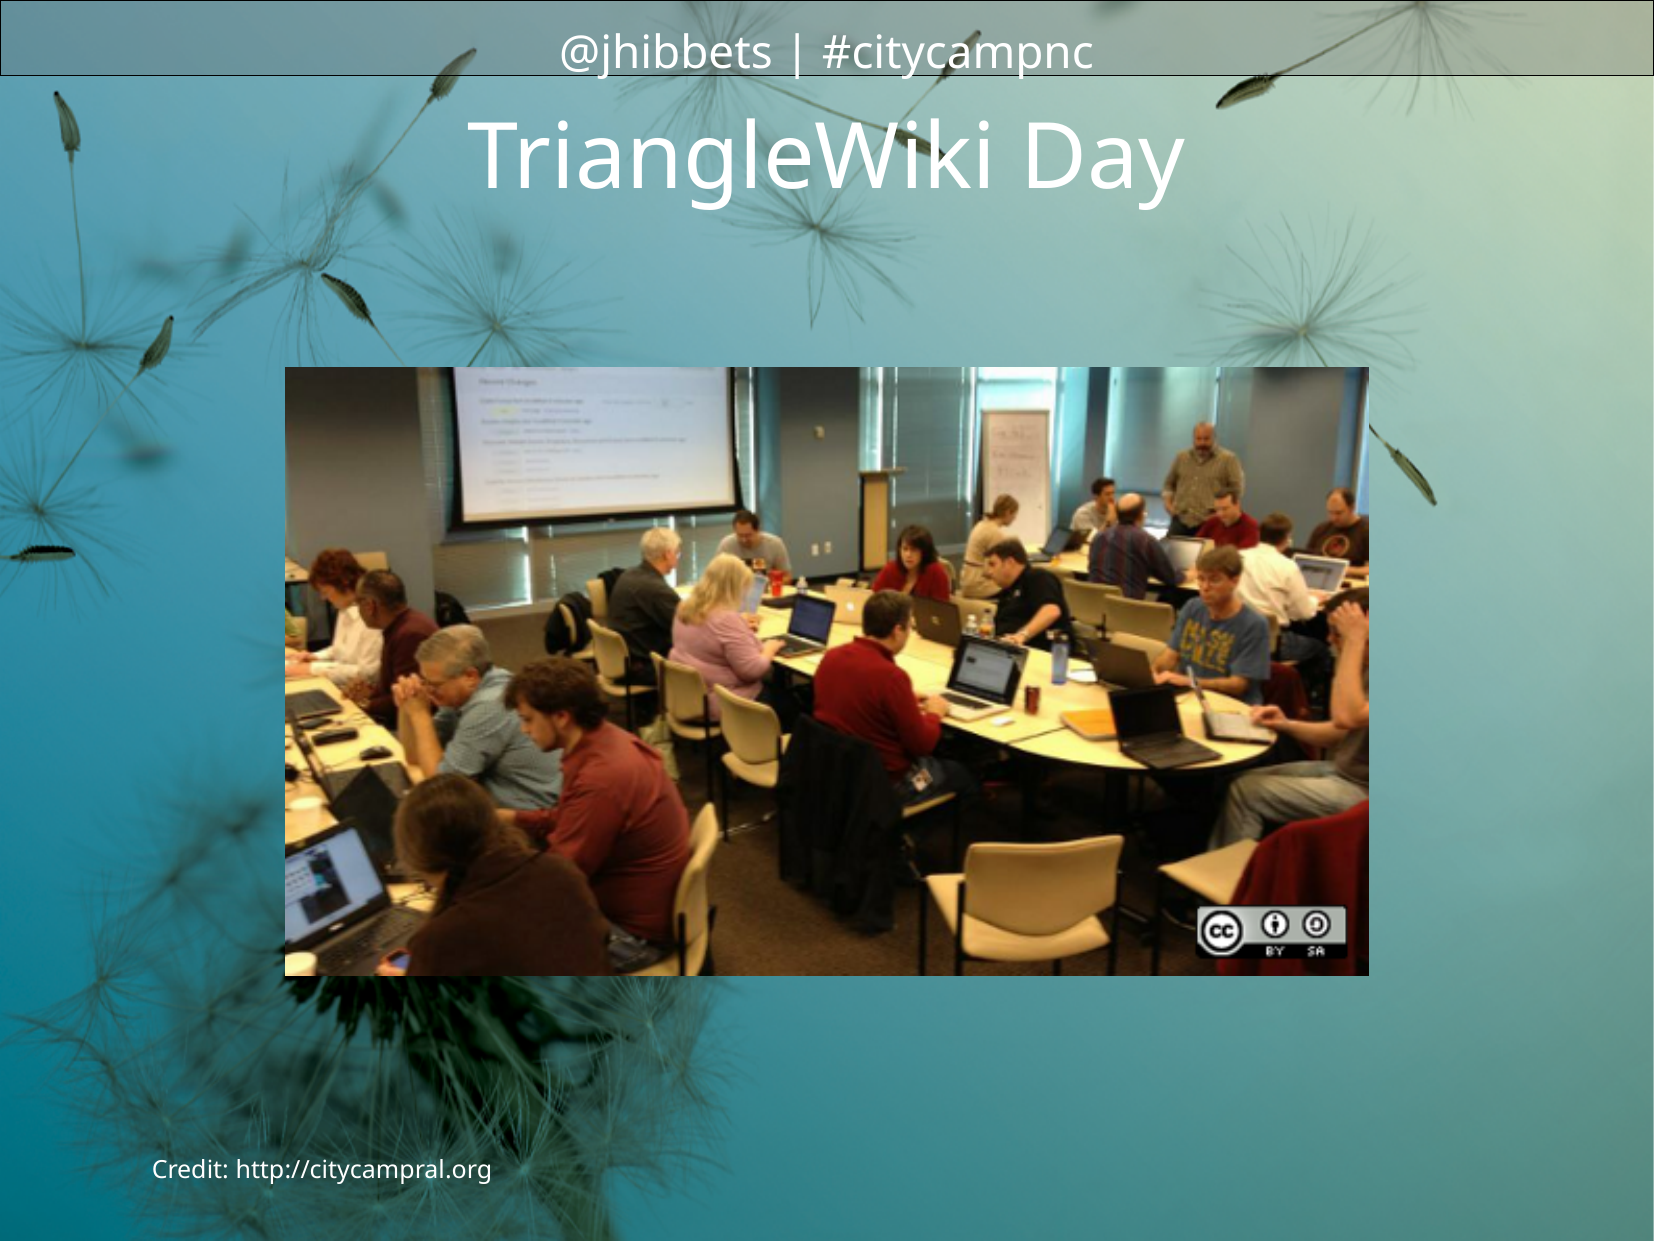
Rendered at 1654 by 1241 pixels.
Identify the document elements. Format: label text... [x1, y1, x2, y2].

title TriangleWiki Day [82, 49, 1571, 257]
text_box Credit: http://citycampral.org [137, 1144, 521, 1188]
picture [0, 76, 1654, 1241]
